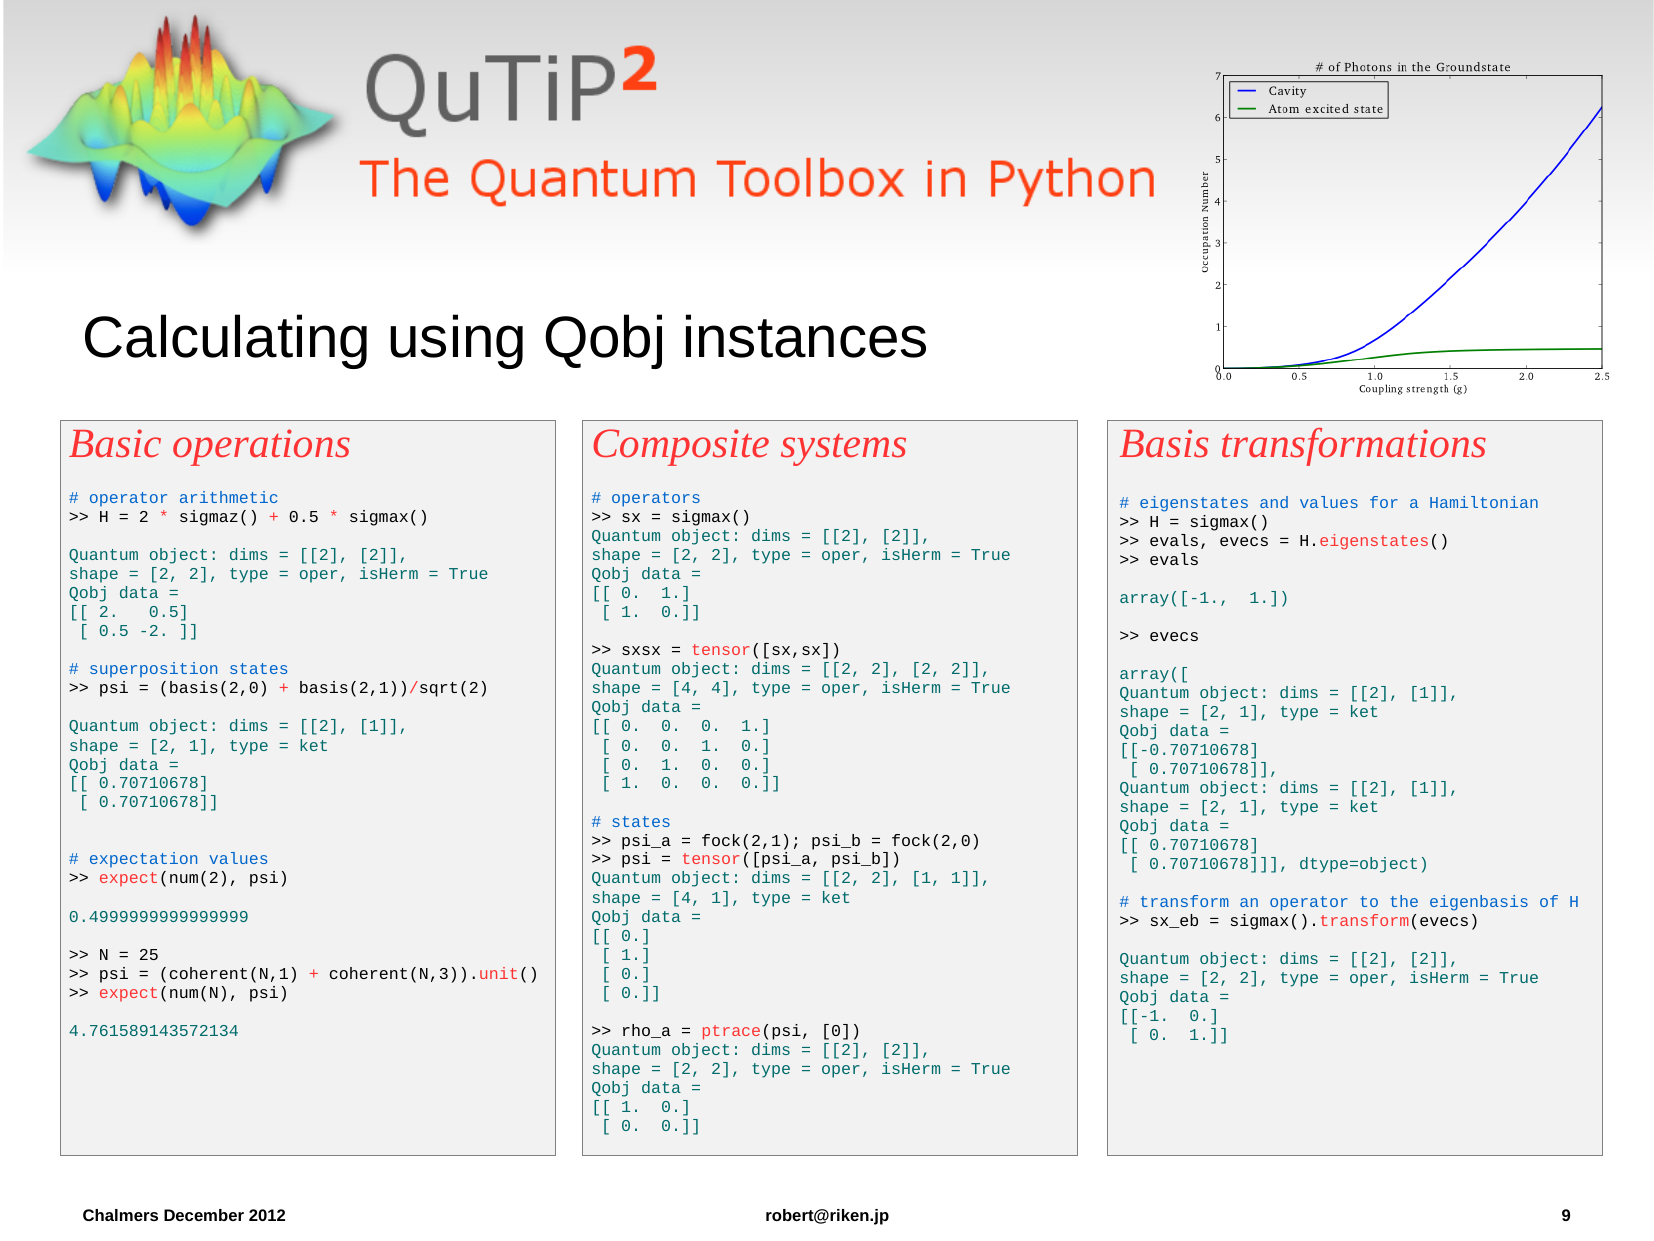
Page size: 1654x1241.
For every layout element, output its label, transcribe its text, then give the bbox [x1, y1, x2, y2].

list Basic operations # operator arithmetic >> H = 2 * sigmaz() + 0.5 * sigmax() Quantum object: dims = [[2], [2]], shape = [2, 2], type = oper, isHerm = True Qobj data = [[ 2. 0.5] [ 0.5 -2. ]] # superposition states >> psi = (basis(2,0) + basis(2,1))/sqrt(2) Quantum object: dims = [[2], [1]], shape = [2, 1], type = ket Qobj data = [[ 0.70710678] [ 0.70710678]] # expectation values >> expect(num(2), psi) 0.4999999999999999 >> N = 25 >> psi = (coherent(N,1) + coherent(N,3)).unit() >> expect(num(N), psi) 4.761589143572134 [60, 420, 556, 1156]
list Basis transformations # eigenstates and values for a Hamiltonian >> H = sigmax() >> evals, evecs = H.eigenstates() >> evals array([-1., 1.]) >> evecs array([ Quantum object: dims = [[2], [1]], shape = [2, 1], type = ket Qobj data = [[-0.70710678] [ 0.70710678]], Quantum object: dims = [[2], [1]], shape = [2, 1], type = ket Qobj data = [[ 0.70710678] [ 0.70710678]]], dtype=object) # transform an operator to the eigenbasis of H >> sx_eb = sigmax().transform(evecs) Quantum object: dims = [[2], [2]], shape = [2, 2], type = oper, isHerm = True Qobj data = [[-1. 0.] [ 0. 1.]] [1107, 420, 1603, 1156]
list Composite systems # operators >> sx = sigmax() Quantum object: dims = [[2], [2]], shape = [2, 2], type = oper, isHerm = True Qobj data = [[ 0. 1.] [ 1. 0.]] >> sxsx = tensor([sx,sx]) Quantum object: dims = [[2, 2], [2, 2]], shape = [4, 4], type = oper, isHerm = True Qobj data = [[ 0. 0. 0. 1.] [ 0. 0. 1. 0.] [ 0. 1. 0. 0.] [ 1. 0. 0. 0.]] # states >> psi_a = fock(2,1); psi_b = fock(2,0) >> psi = tensor([psi_a, psi_b]) Quantum object: dims = [[2, 2], [1, 1]], shape = [4, 1], type = ket Qobj data = [[ 0.] [ 1.] [ 0.] [ 0.]] >> rho_a = ptrace(psi, [0]) Quantum object: dims = [[2], [2]], shape = [2, 2], type = oper, isHerm = True Qobj data = [[ 1. 0.] [ 0. 0.]] [582, 420, 1078, 1156]
picture [3, 0, 1654, 405]
title Calculating using Qobj instances [82, 273, 1162, 401]
